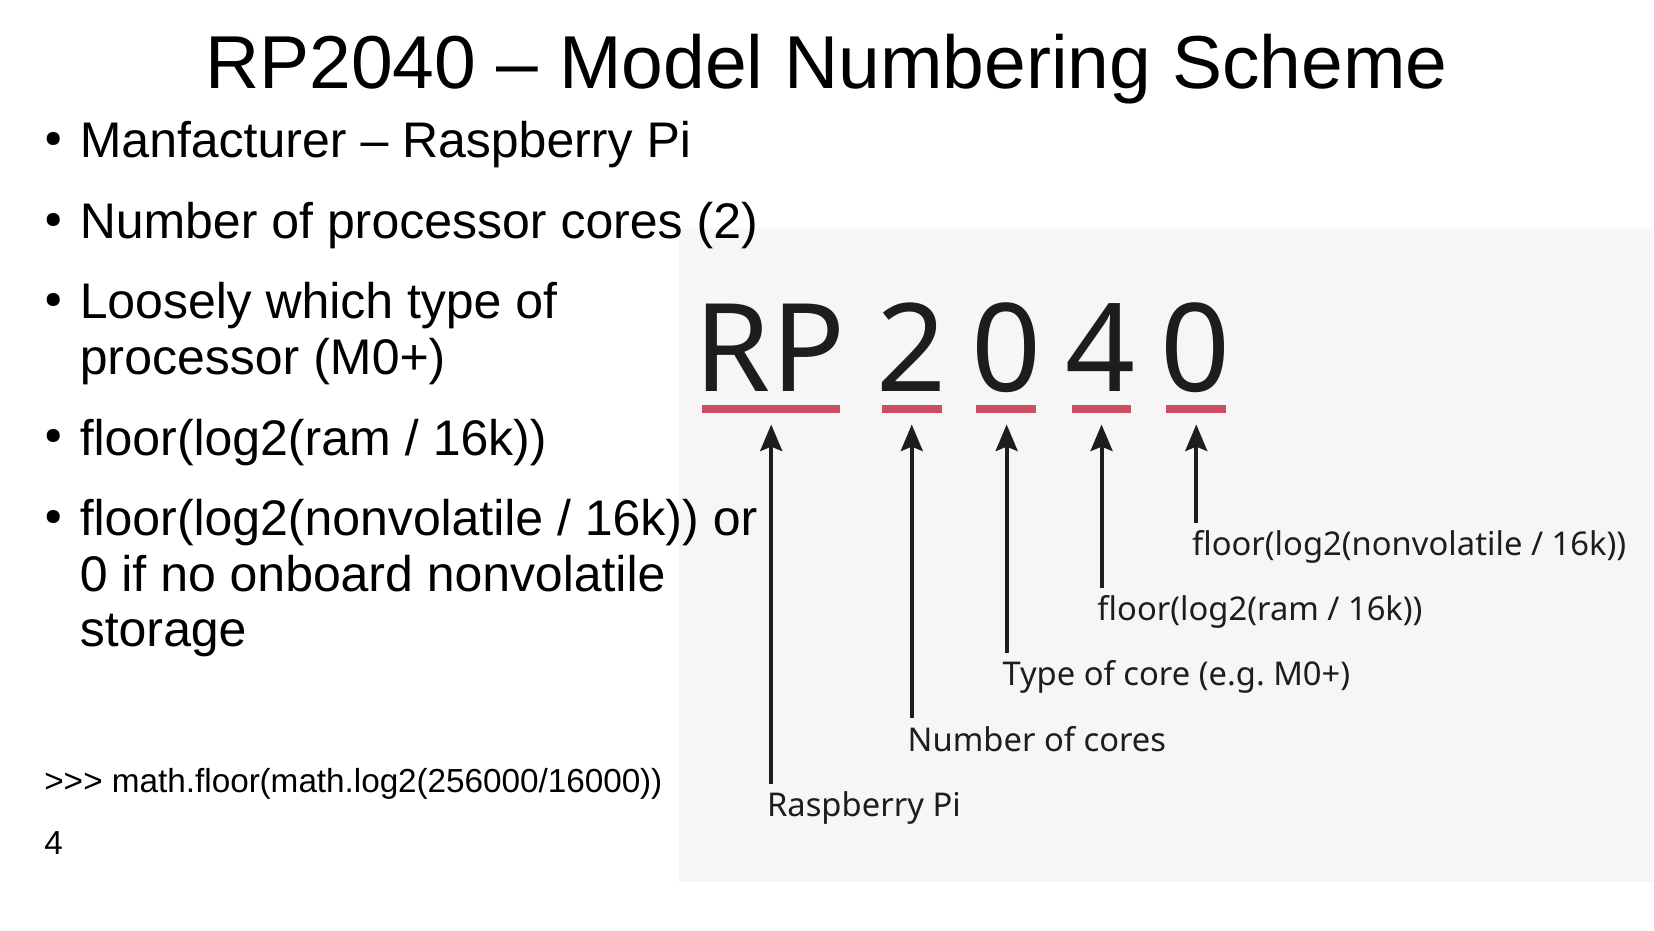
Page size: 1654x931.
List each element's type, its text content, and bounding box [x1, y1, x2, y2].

picture [679, 224, 1654, 886]
title RP2040 – Model Numbering Scheme [82, 20, 1571, 105]
text_box Manfacturer – Raspberry Pi Number of processor cores (2) Loosely which type of processor (M0+) floor(log2(ram / 16k)) floor(log2(nonvolatile / 16k)) or 0 if no onboard nonvolatile storage >>> math.floor(math.log2(256000/16000)) 4 [29, 104, 798, 873]
